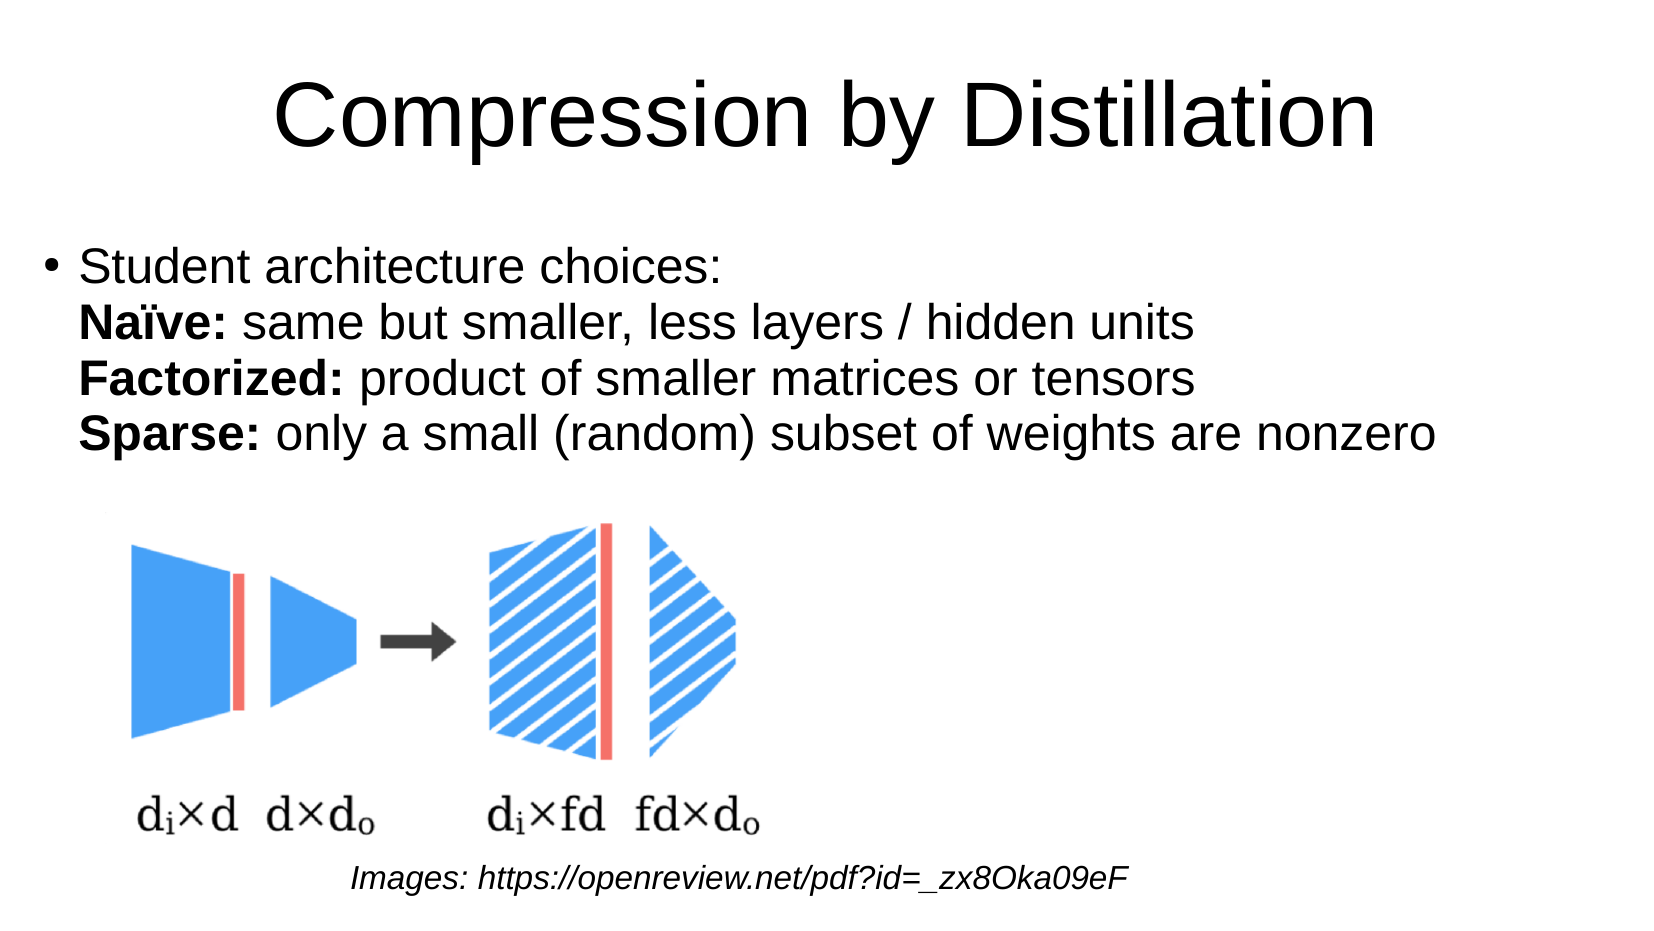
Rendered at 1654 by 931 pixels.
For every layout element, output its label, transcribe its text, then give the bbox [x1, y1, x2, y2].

title Compression by Distillation [82, 37, 1571, 193]
text_box Student architecture choices: Naïve: same but smaller, less layers / hidden units Factorized: product of smaller matrices or tensors Sparse: only a small (random) subset of weights are nonzero [42, 207, 1654, 889]
picture [105, 512, 766, 844]
text_box Images: https://openreview.net/pdf?id=_zx8Oka09eF [98, 852, 1381, 924]
